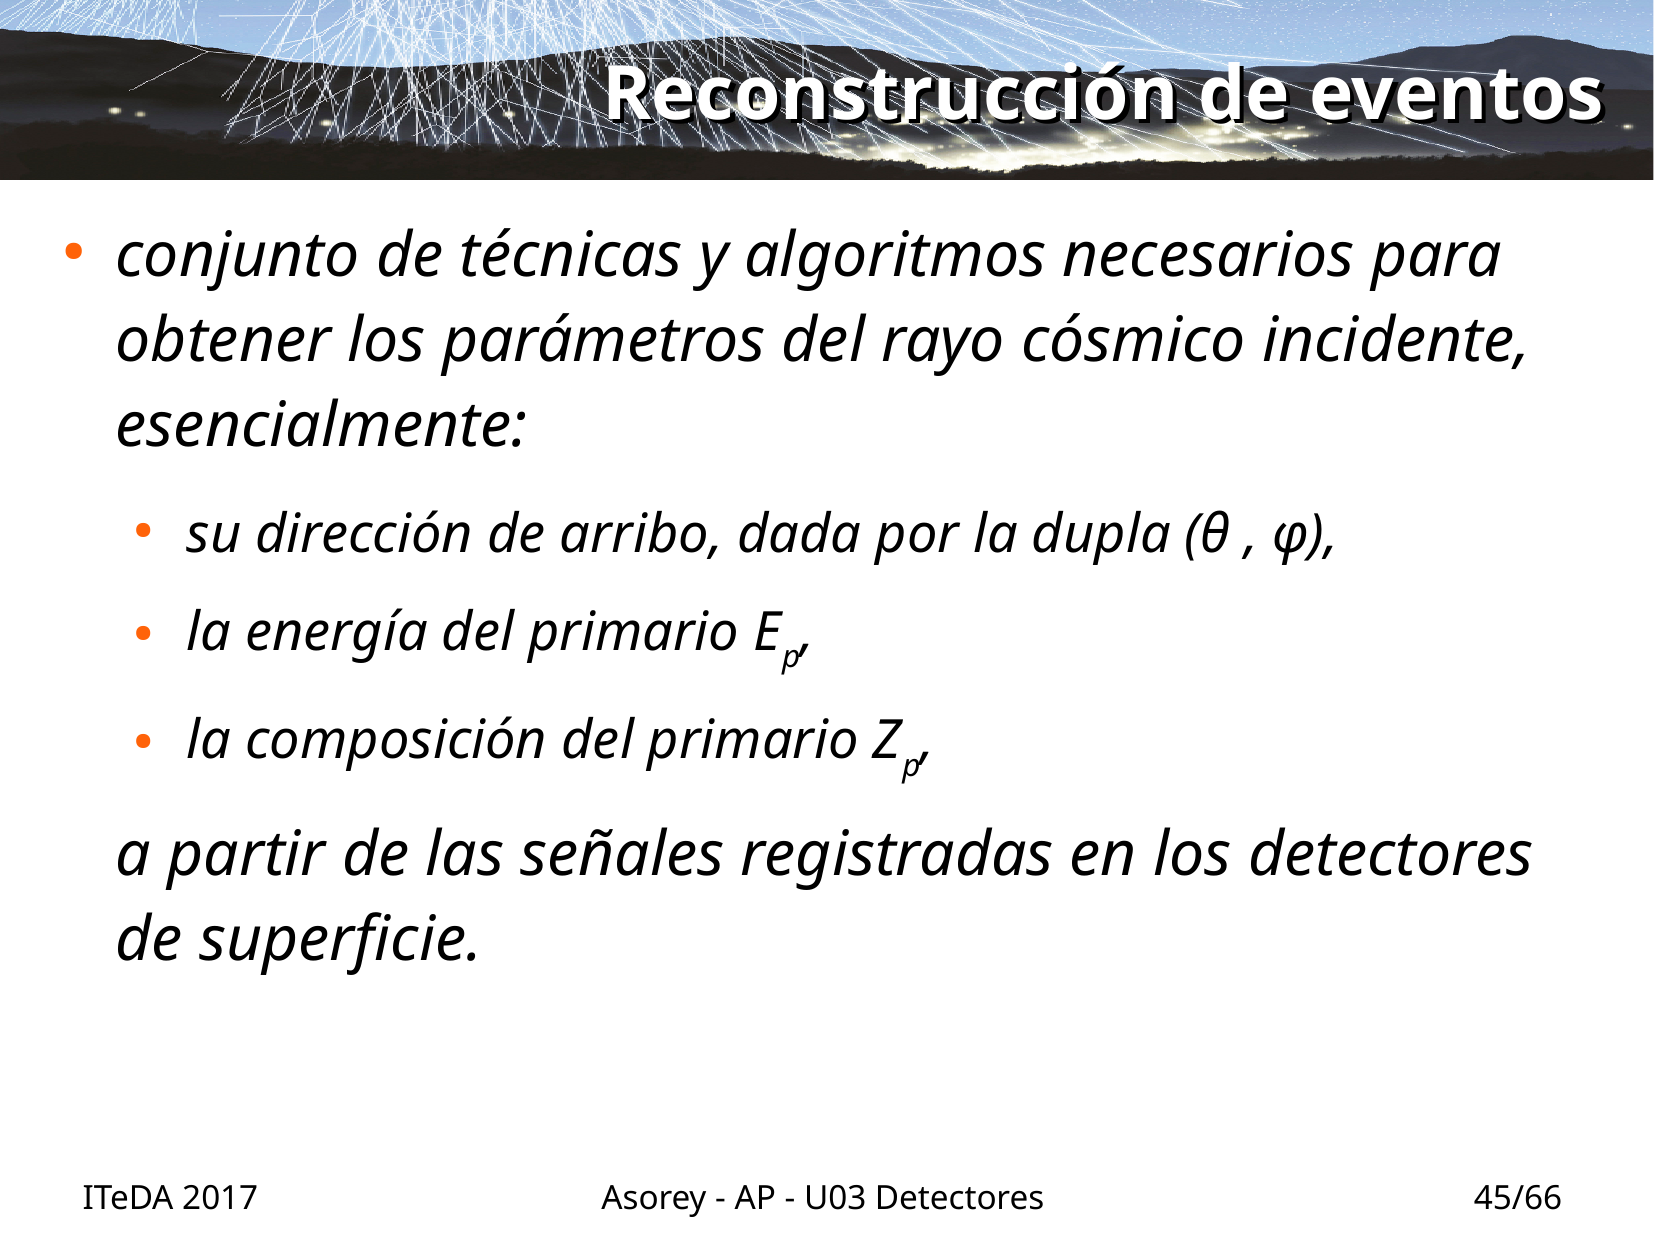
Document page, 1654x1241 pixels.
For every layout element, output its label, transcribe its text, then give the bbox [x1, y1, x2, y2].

title Reconstrucción de eventos [45, 15, 1606, 166]
list conjunto de técnicas y algoritmos necesarios para obtener los parámetros del rayo cósmico incidente, esencialmente: su dirección de arribo, dada por la dupla (θ , φ), la energía del primario Ep, la composición del primario Zp, a partir de las señales registradas en los detectores de superficie. [45, 210, 1606, 1156]
picture [0, 0, 1654, 180]
